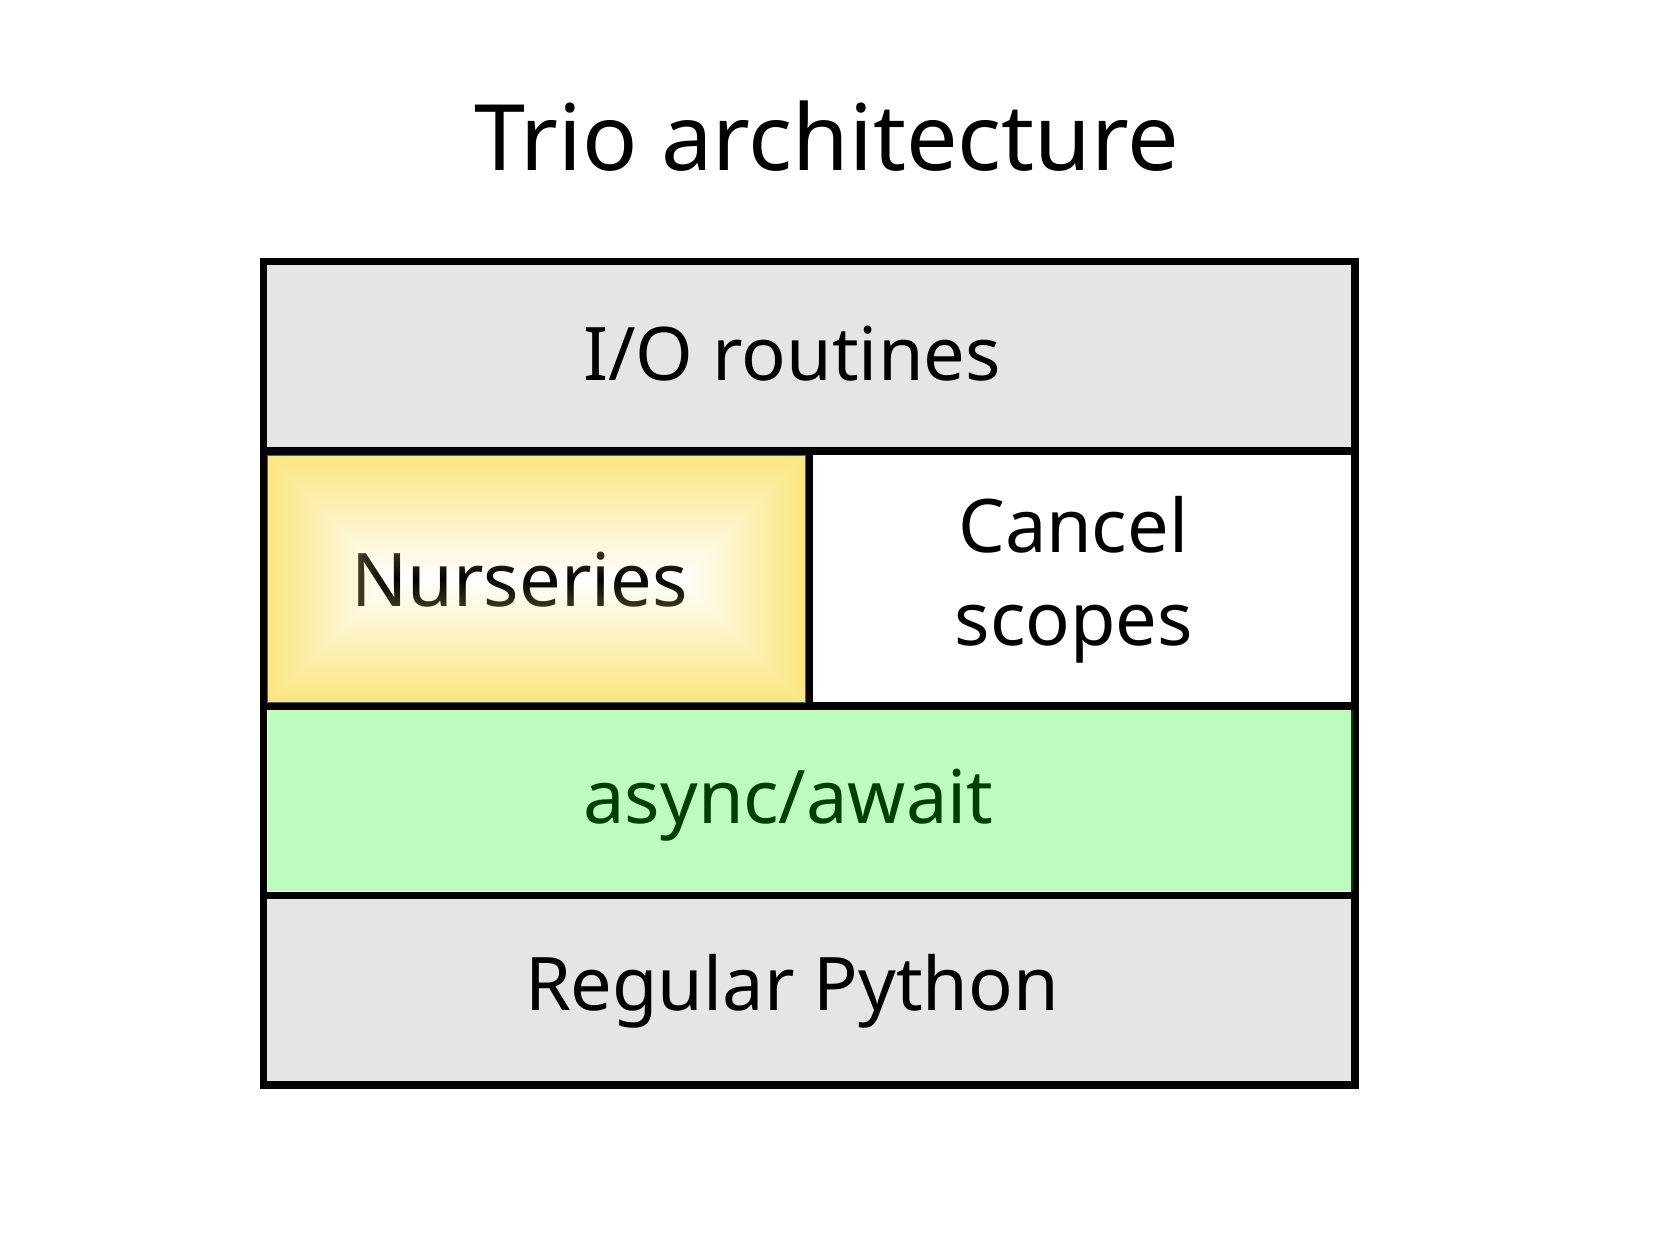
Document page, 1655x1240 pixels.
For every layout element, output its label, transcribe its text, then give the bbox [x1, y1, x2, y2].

title Trio architecture [82, 31, 1572, 239]
text_box [267, 710, 1354, 891]
text_box [267, 455, 806, 703]
picture [258, 256, 1361, 1091]
